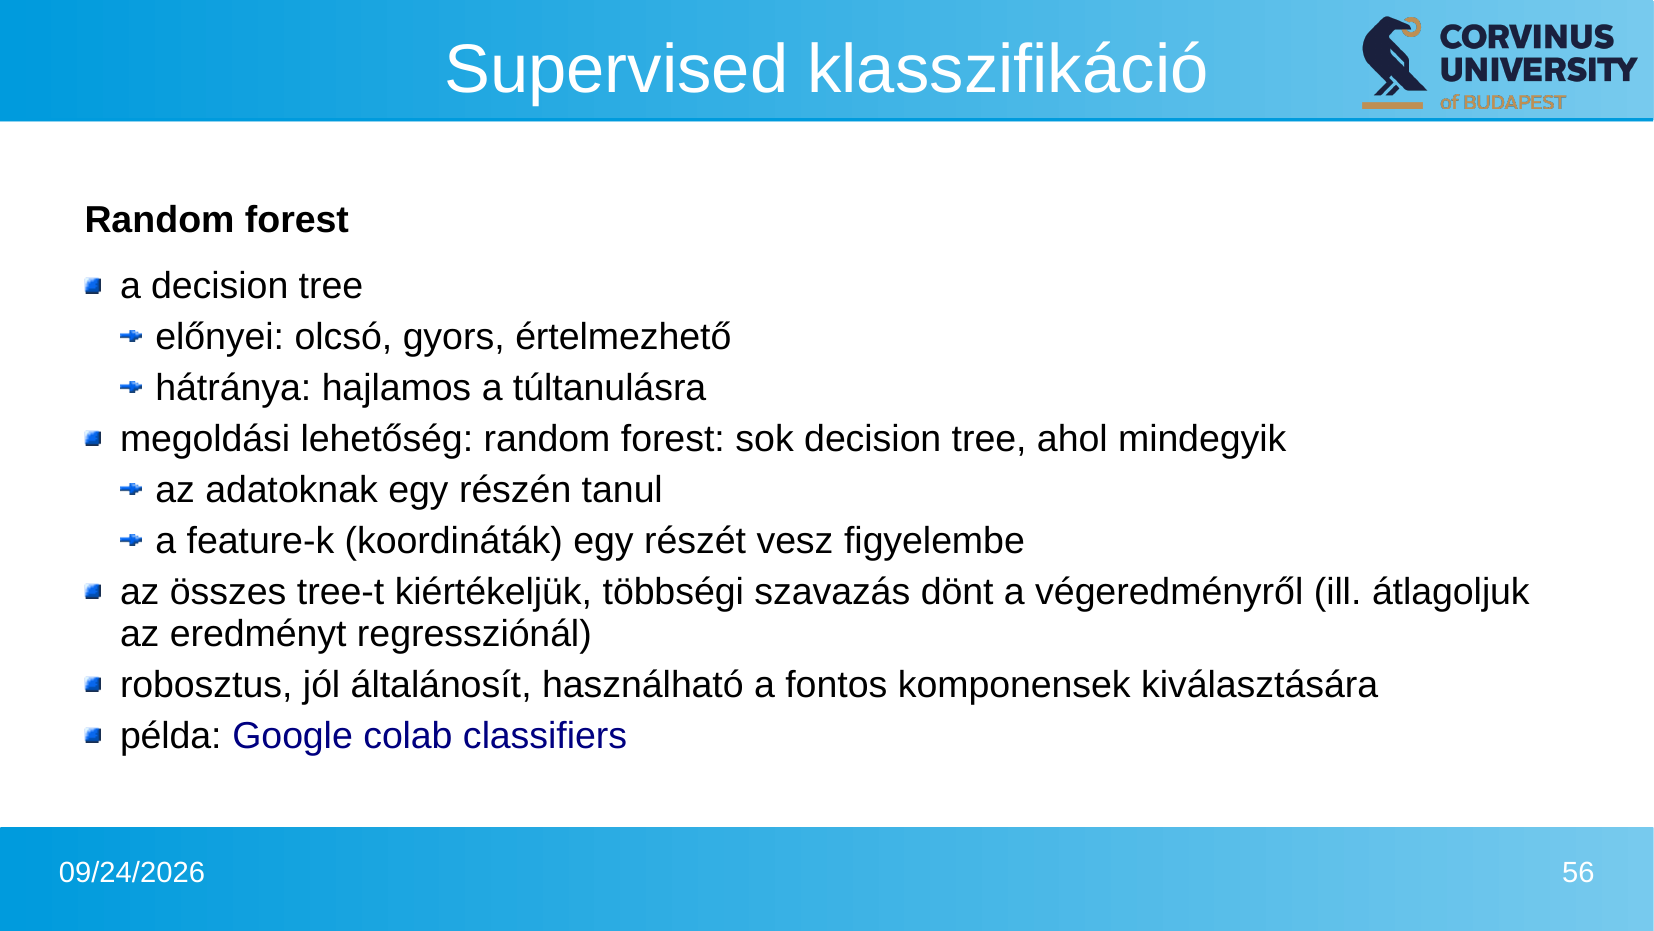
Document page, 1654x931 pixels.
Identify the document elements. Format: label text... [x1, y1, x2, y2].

picture [1362, 16, 1638, 109]
text_box Random forest a decision tree előnyei: olcsó, gyors, értelmezhető hátránya: hajlamos a túltanulásra megoldási lehetőség: random forest: sok decision tree, ahol mindegyik az adatoknak egy részén tanul a feature-k (koordináták) egy részét vesz figyelembe az összes tree-t kiértékeljük, többségi szavazás dönt a végeredményről (ill. átlagoljuk az eredményt regressziónál) robosztus, jól általánosít, használható a fontos komponensek kiválasztására példa: Google colab classifiers [69, 190, 1549, 764]
title Supervised klasszifikáció [59, 29, 1362, 108]
